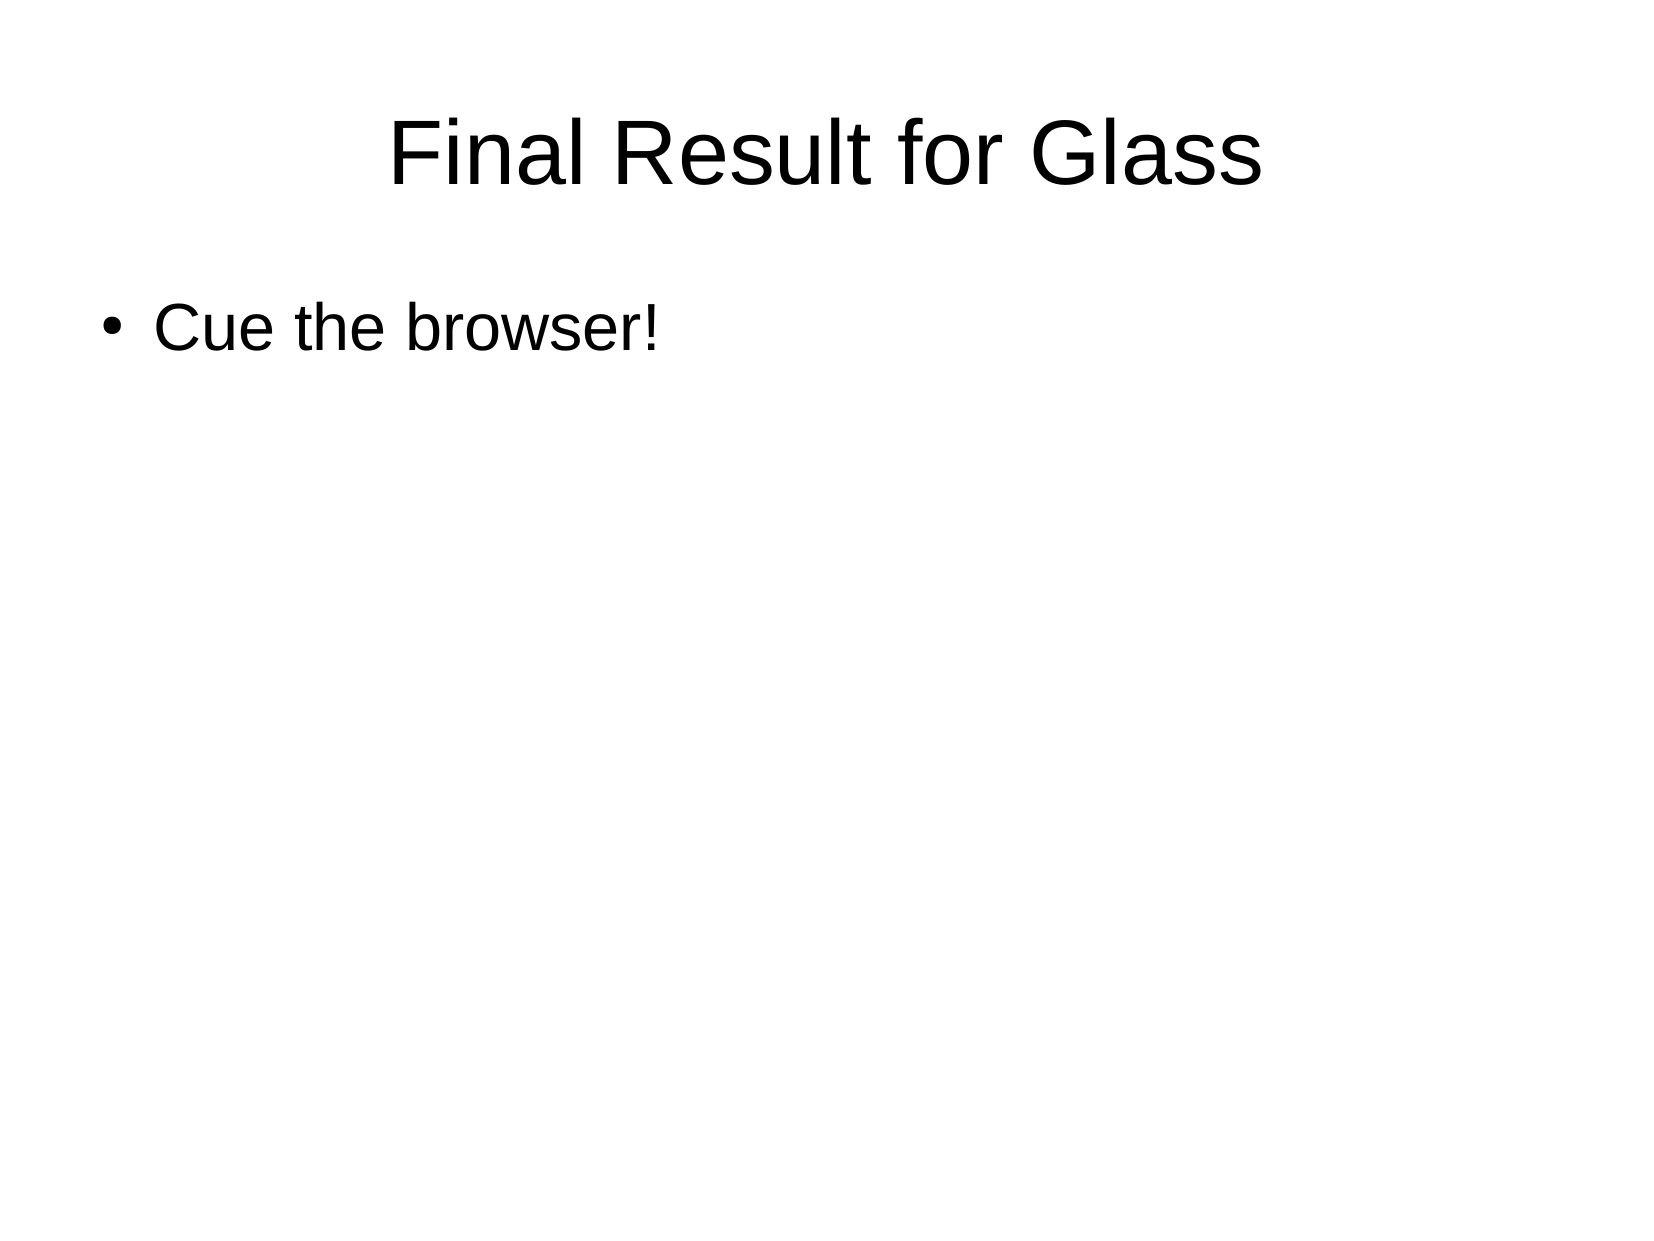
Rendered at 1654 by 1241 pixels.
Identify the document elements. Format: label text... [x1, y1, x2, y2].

title Final Result for Glass [82, 49, 1571, 257]
list Cue the browser! [82, 290, 1571, 1010]
